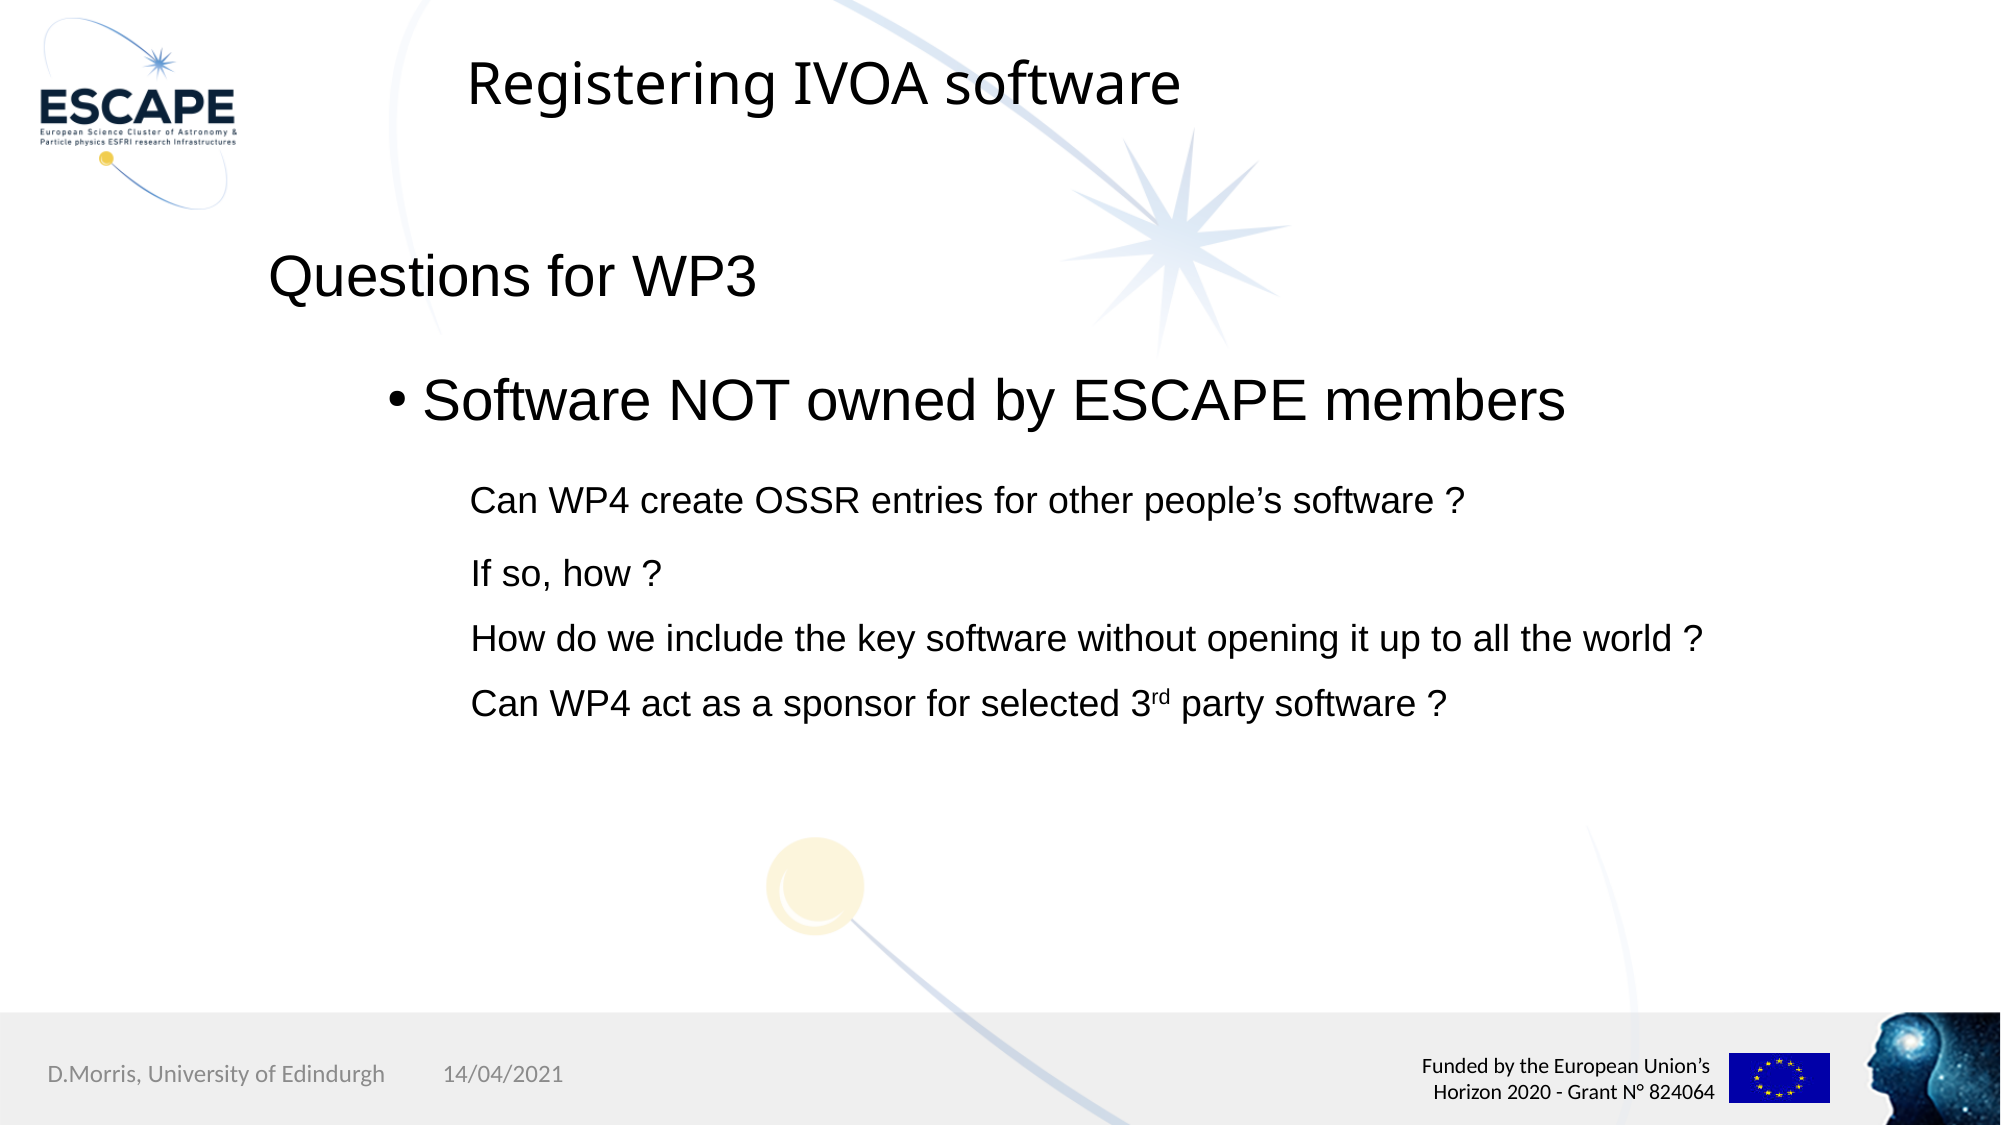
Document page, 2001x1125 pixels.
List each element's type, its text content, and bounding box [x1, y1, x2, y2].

text_box Software NOT owned by ESCAPE members [372, 360, 1584, 441]
slide_number 14/04/2021 [427, 1042, 684, 1103]
title Registering IVOA software [450, 11, 1647, 150]
text_box If so, how ? [455, 545, 678, 603]
text_box Questions for WP3 [253, 236, 774, 317]
text_box How do we include the key software without opening it up to all the world ? [455, 610, 1730, 668]
footer D.Morris, University of Edindurgh [32, 1042, 414, 1103]
text_box Can WP4 act as a sponsor for selected 3rd party software ? [455, 675, 1463, 734]
text_box Can WP4 create OSSR entries for other people’s software ? [454, 472, 1481, 530]
picture [0, 0, 2001, 1125]
